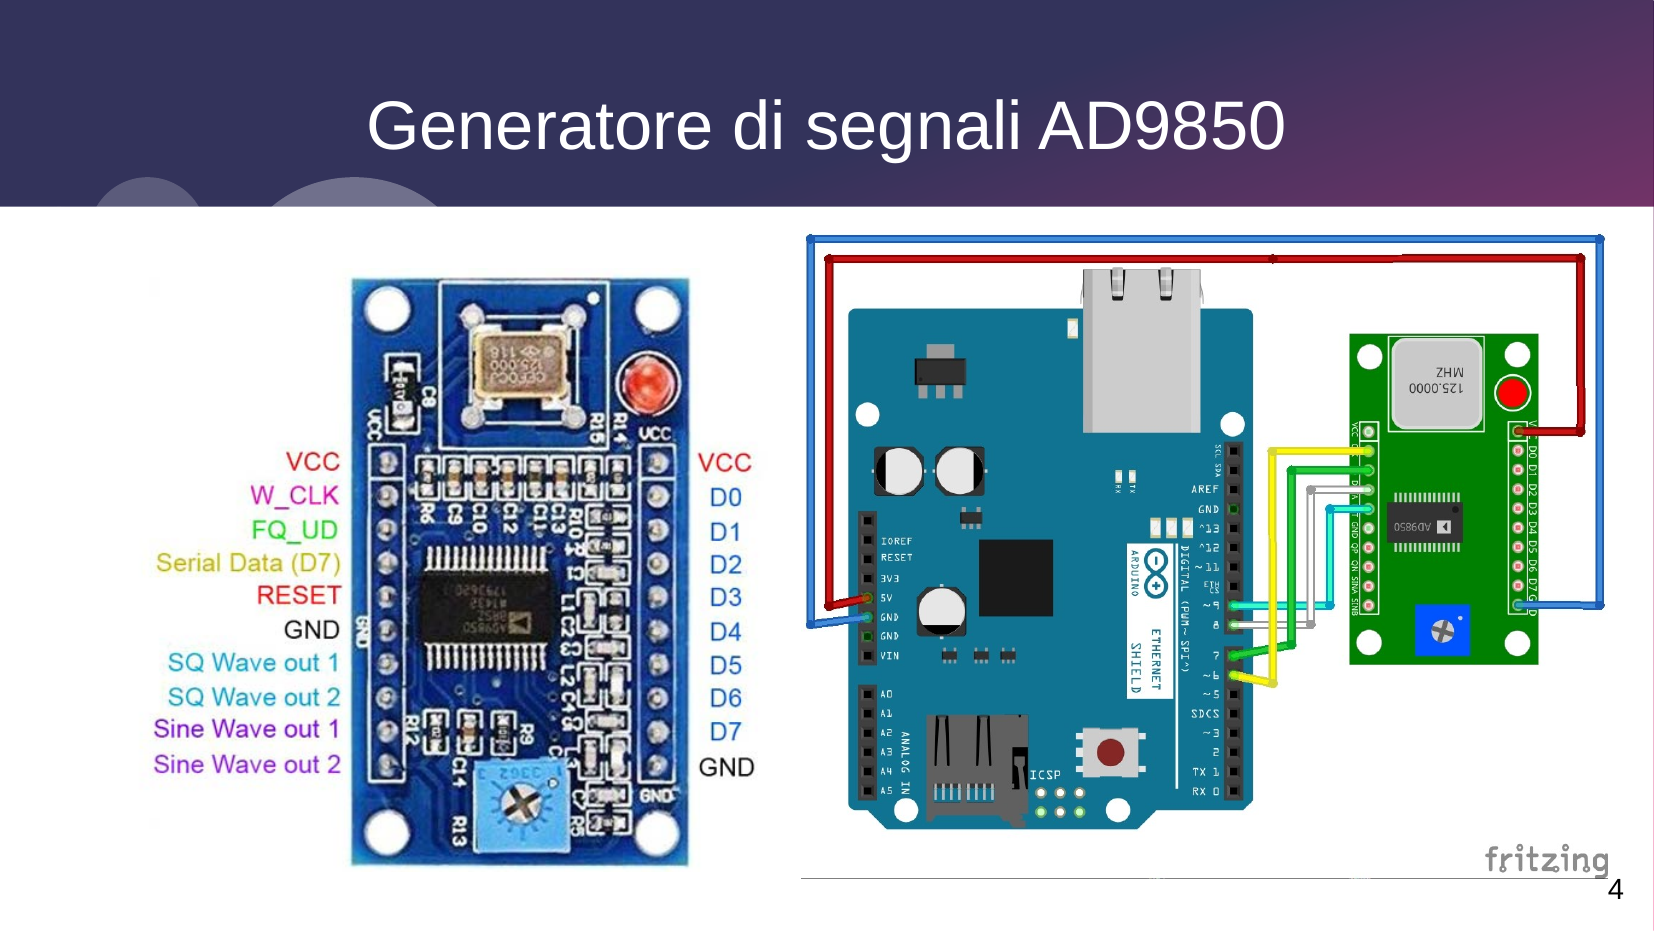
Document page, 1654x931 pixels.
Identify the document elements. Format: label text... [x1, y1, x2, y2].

picture [5, 230, 1608, 879]
title Generatore di segnali AD9850 [88, 44, 1565, 207]
